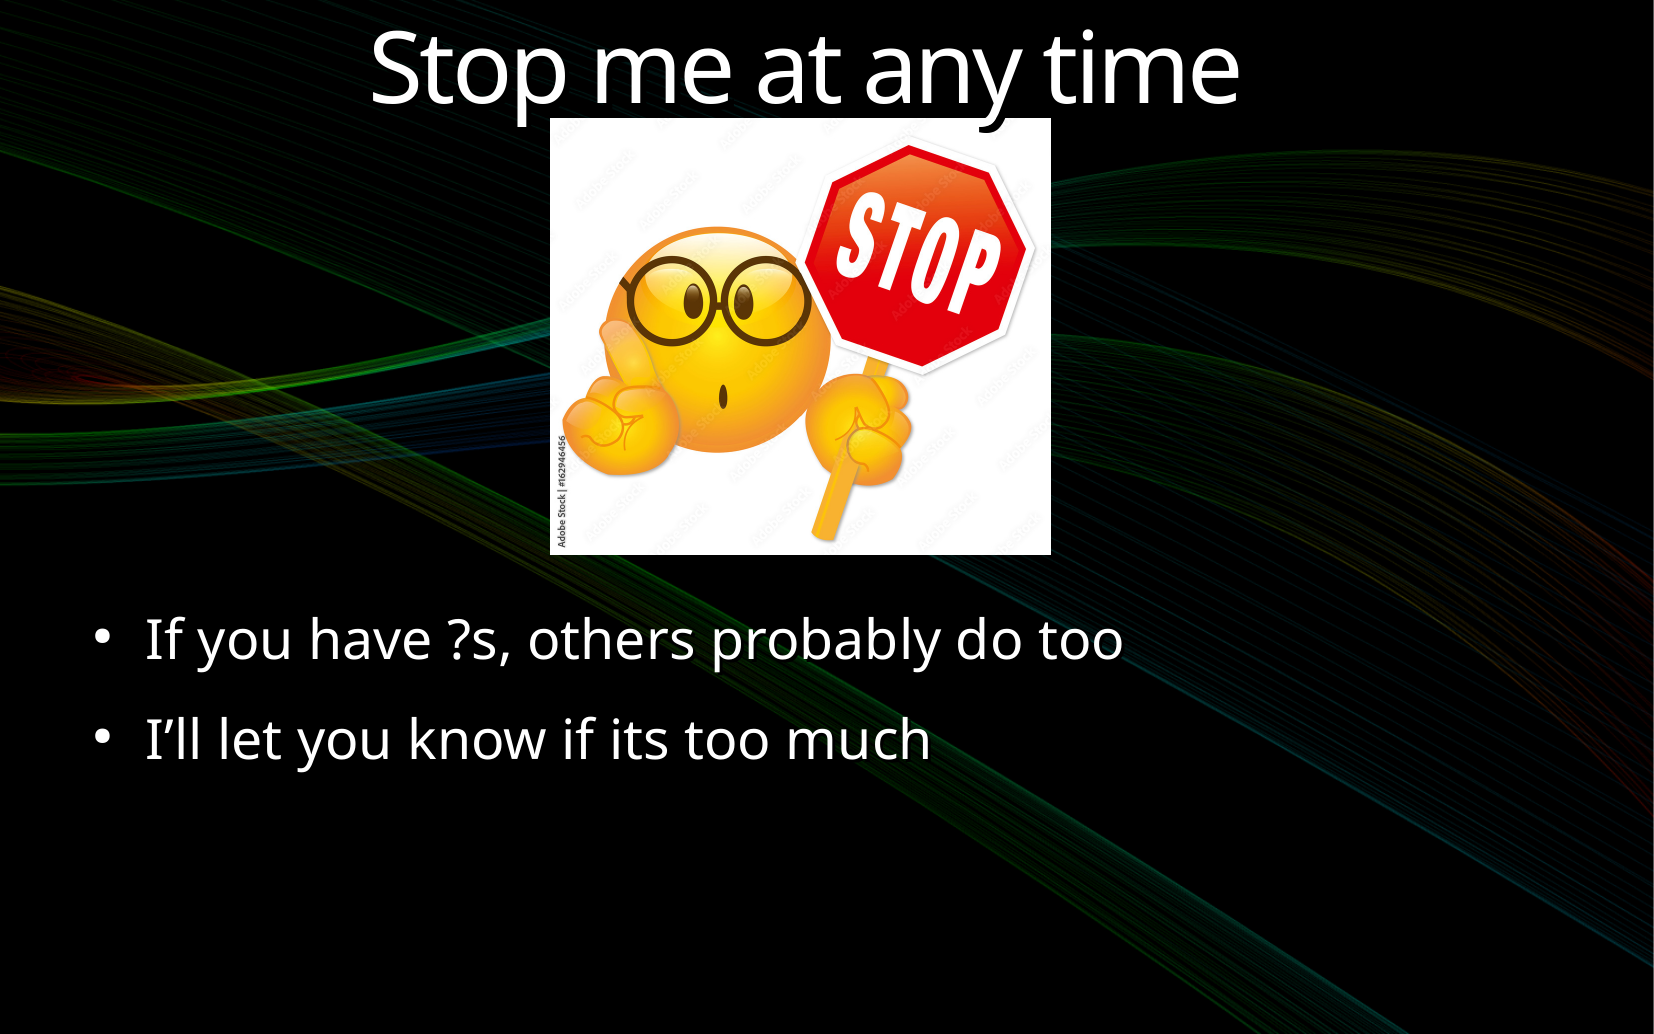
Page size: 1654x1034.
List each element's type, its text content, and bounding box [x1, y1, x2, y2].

list If you have ?s, others probably do too I’ll let you know if its too much [75, 600, 1564, 1034]
title Stop me at any time [23, 11, 1589, 119]
picture [0, 0, 1654, 1034]
